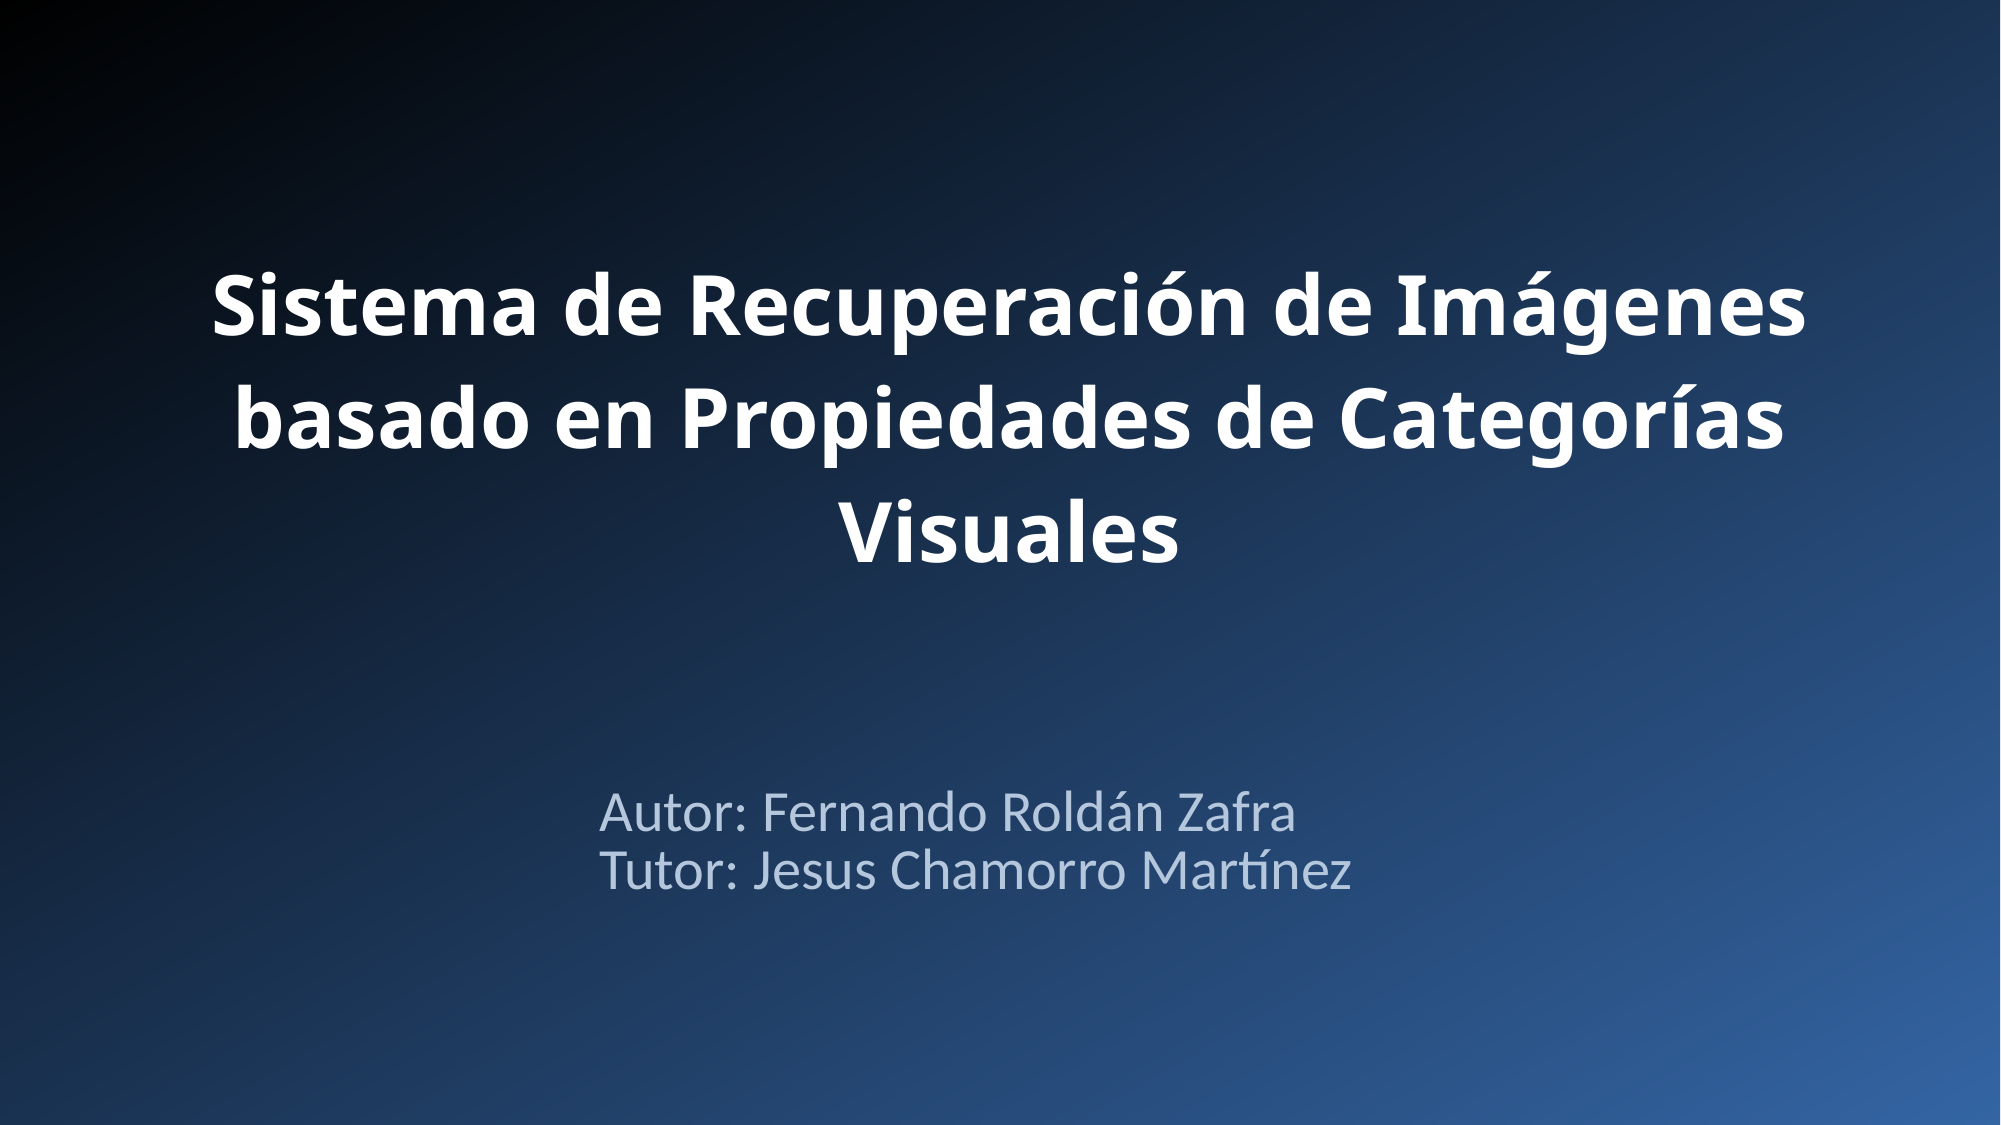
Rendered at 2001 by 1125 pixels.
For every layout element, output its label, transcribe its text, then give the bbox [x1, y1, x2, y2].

text_box Autor: Fernando Roldán Zafra Tutor: Jesus Chamorro Martínez [585, 780, 1861, 912]
title Sistema de Recuperación de Imágenes basado en Propiedades de Categorías Visuales [84, 67, 1936, 766]
